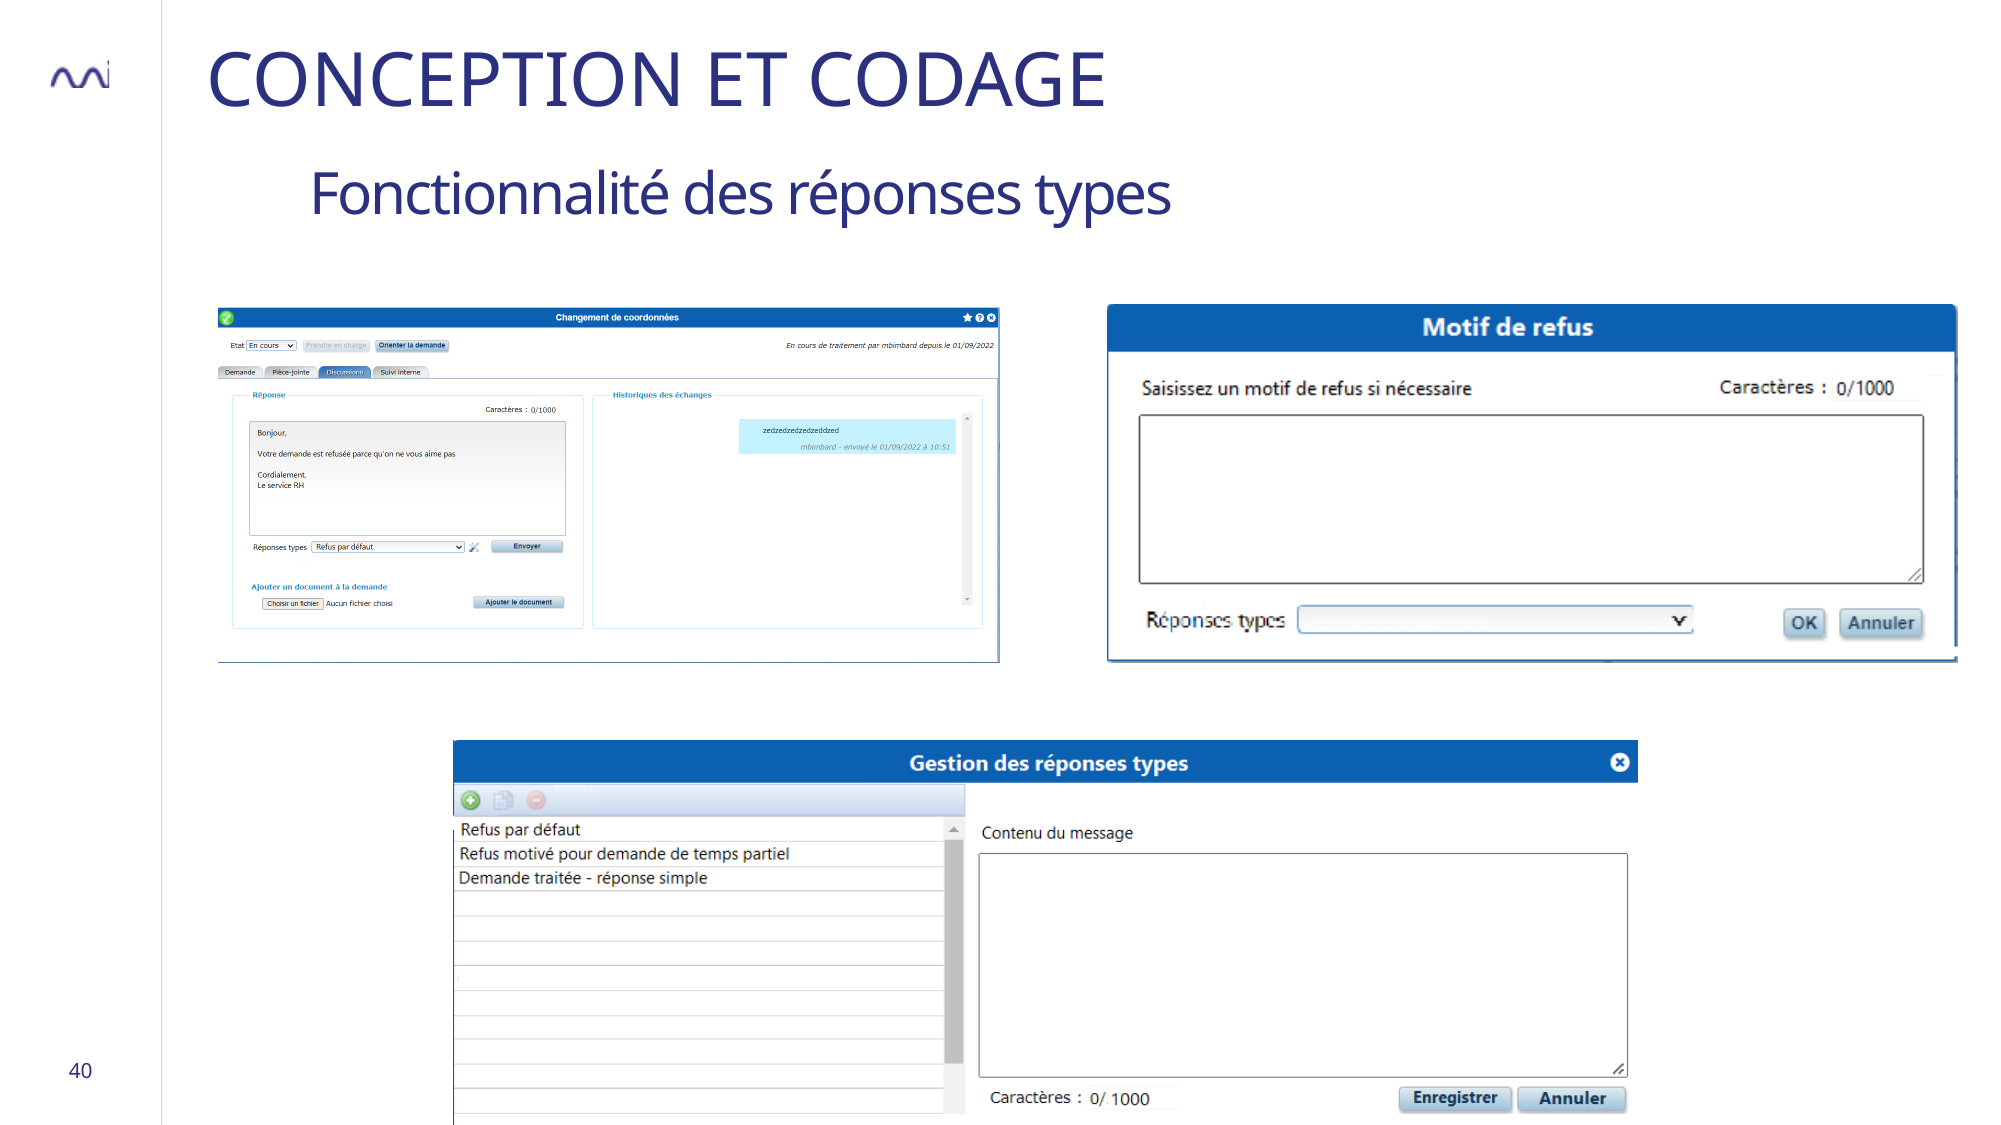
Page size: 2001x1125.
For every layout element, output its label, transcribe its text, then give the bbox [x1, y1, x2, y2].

picture [453, 740, 1638, 1125]
text_box Fonctionnalité des réponses types [294, 161, 1685, 252]
text_box 40 [38, 1052, 123, 1091]
picture [1107, 304, 1958, 663]
text_box CONCEPTION ET CODAGE [191, 23, 1192, 130]
picture [218, 307, 1000, 663]
